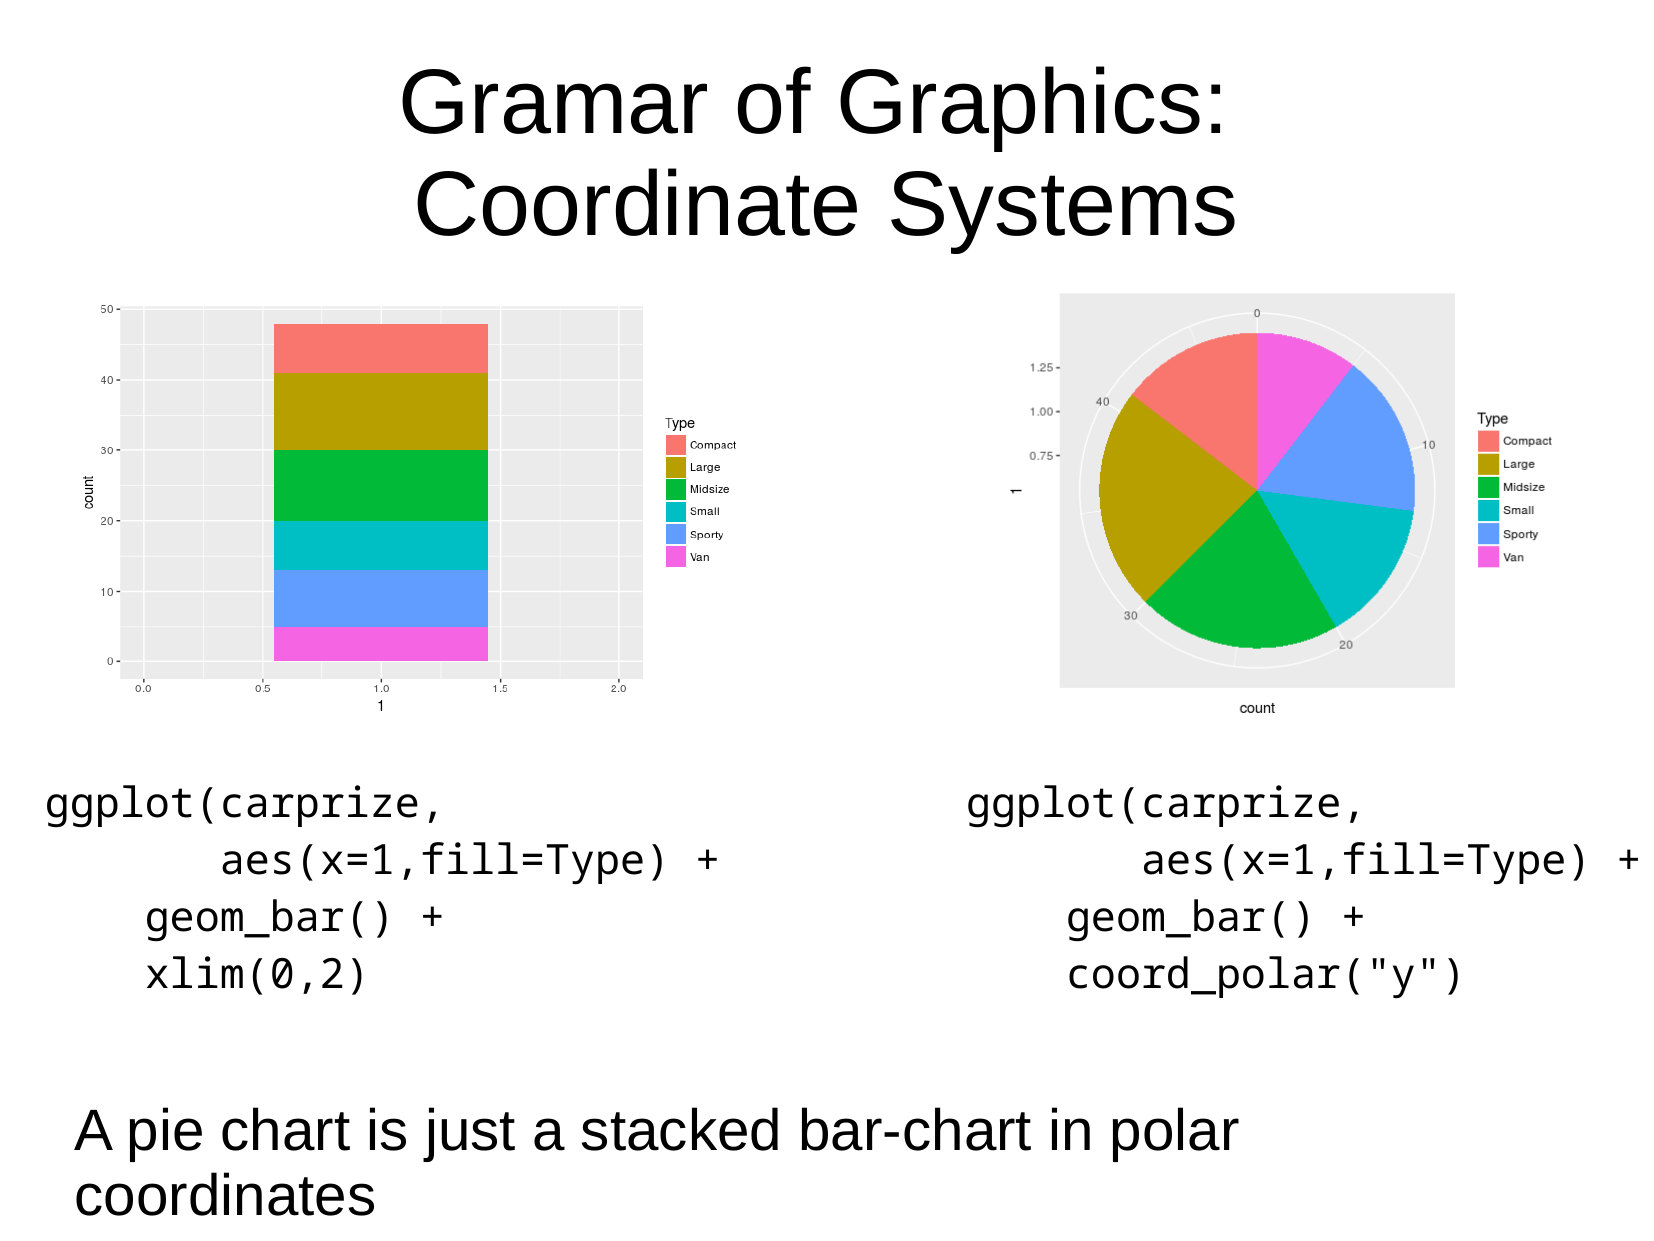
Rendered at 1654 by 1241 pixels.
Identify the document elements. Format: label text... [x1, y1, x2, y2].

text_box ggplot(carprize, aes(x=1,fill=Type) + geom_bar() + coord_polar("y") [951, 765, 1654, 991]
picture [75, 299, 750, 717]
text_box A pie chart is just a stacked bar-chart in polar coordinates [60, 1090, 1575, 1201]
picture [1001, 286, 1561, 721]
title Gramar of Graphics: Coordinate Systems [82, 49, 1571, 257]
text_box ggplot(carprize, aes(x=1,fill=Type) + geom_bar() + xlim(0,2) [30, 765, 841, 991]
